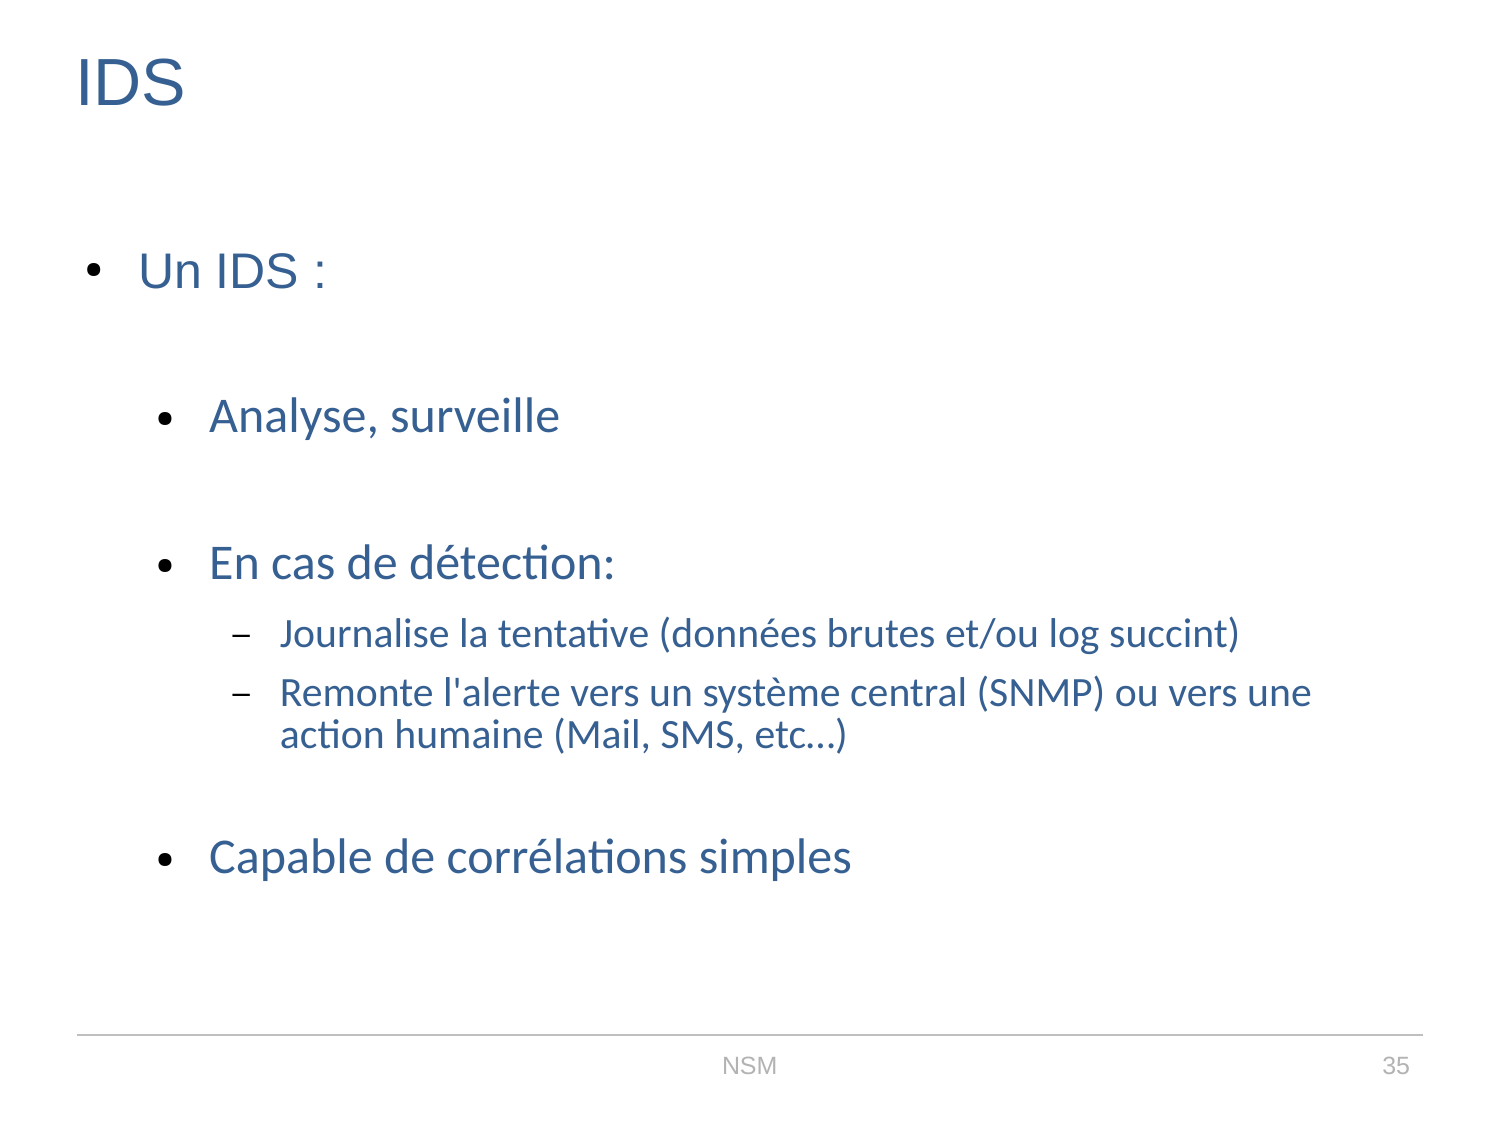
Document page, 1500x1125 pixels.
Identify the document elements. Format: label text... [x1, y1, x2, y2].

list Un IDS : Analyse, surveille En cas de détection: Journalise la tentative (données brutes et/ou log succint) Remonte l'alerte vers un système central (SNMP) ou vers une action humaine (Mail, SMS, etc…) Capable de corrélations simples [67, 146, 1418, 1040]
title IDS [75, 45, 1425, 233]
